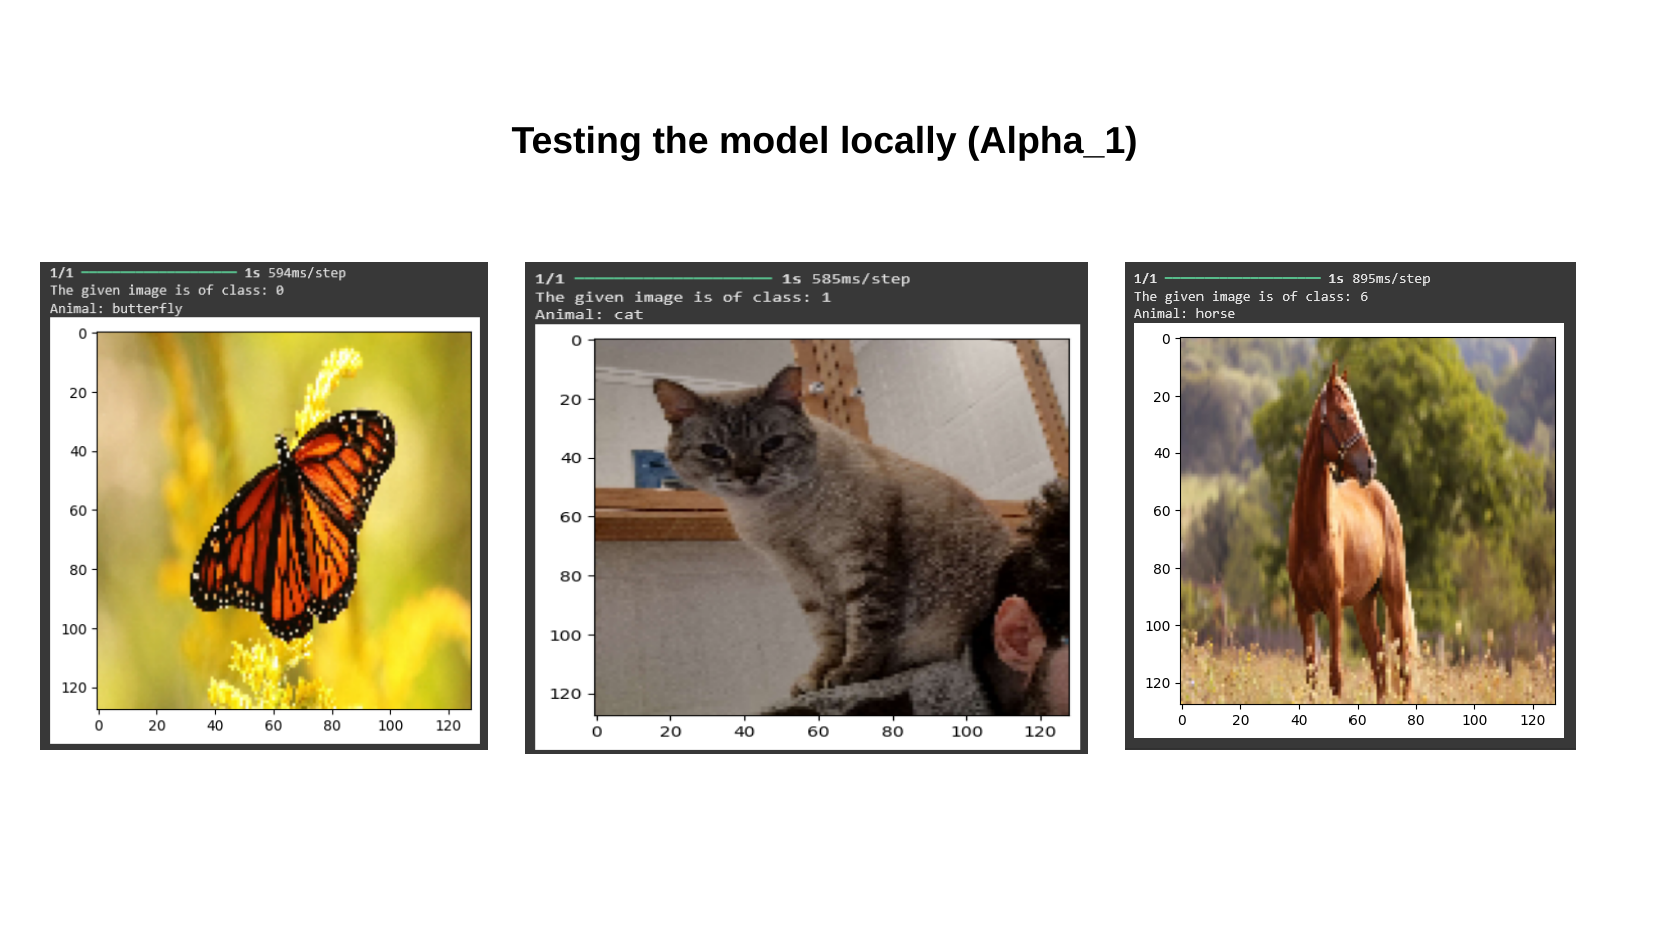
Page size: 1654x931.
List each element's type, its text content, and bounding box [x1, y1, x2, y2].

picture [40, 262, 488, 751]
picture [525, 301, 1088, 754]
picture [1125, 262, 1576, 751]
text_box Testing the model locally (Alpha_1) [375, 112, 1276, 301]
